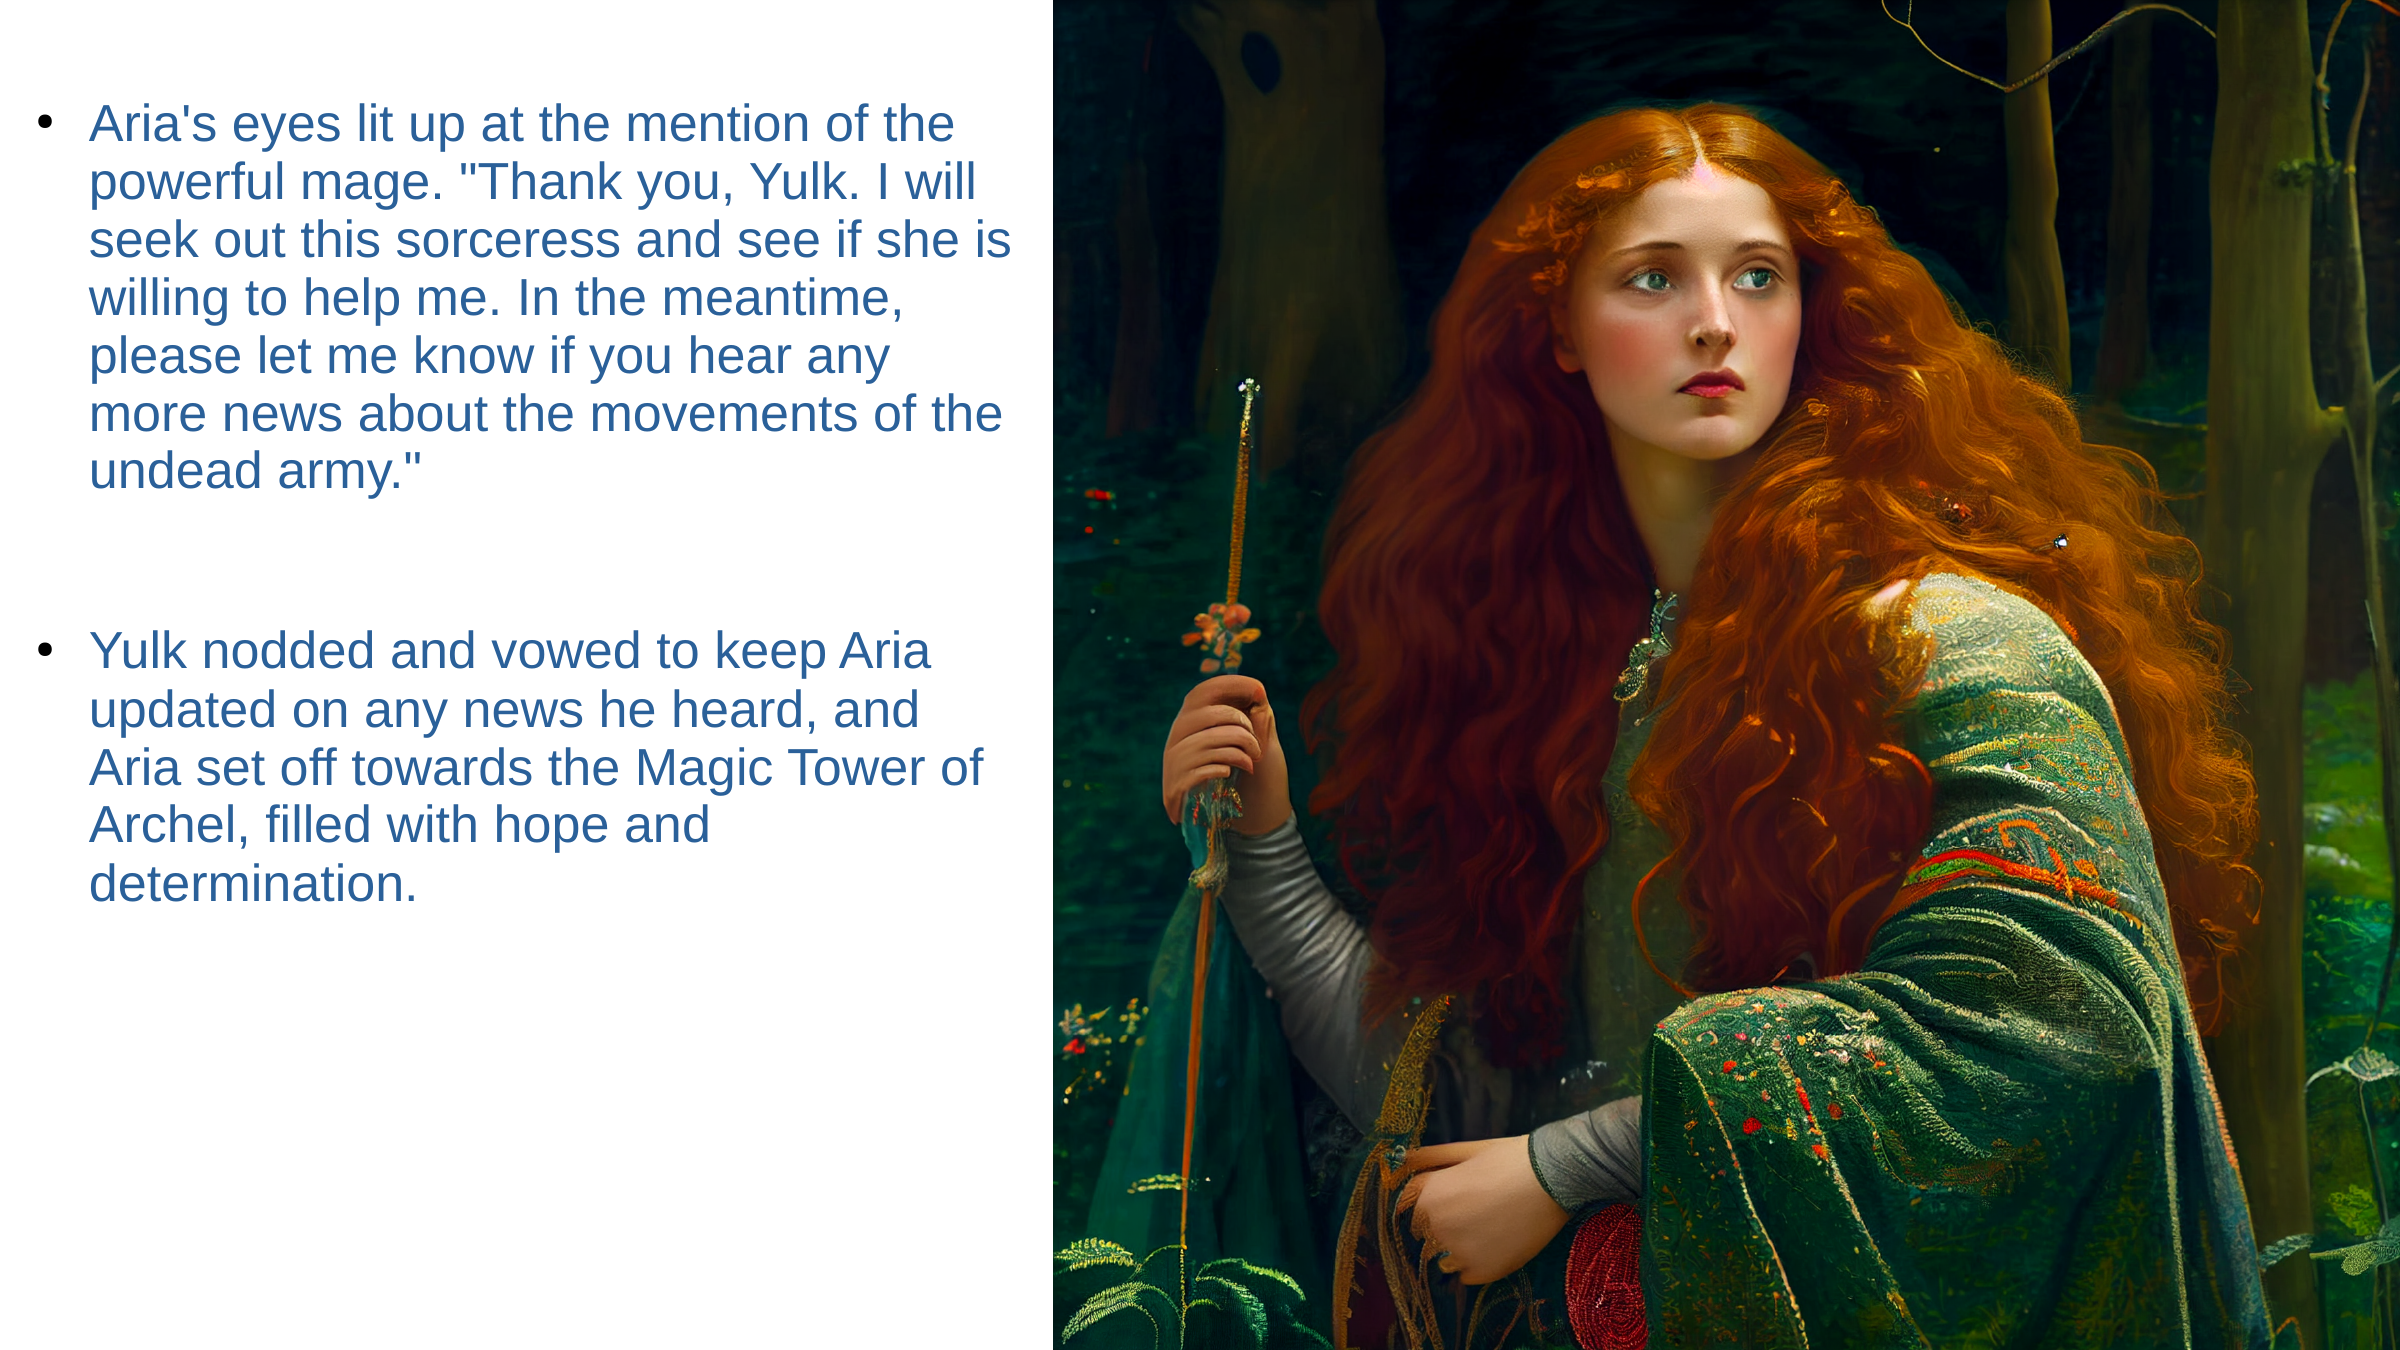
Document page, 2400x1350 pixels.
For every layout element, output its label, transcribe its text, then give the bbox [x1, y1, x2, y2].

picture [1053, 0, 2400, 1350]
list Aria's eyes lit up at the mention of the powerful mage. "Thank you, Yulk. I will seek out this sorceress and see if she is willing to help me. In the meantime, please let me know if you hear any more news about the movements of the undead army." Yulk nodded and vowed to keep Aria updated on any news he heard, and Aria set off towards the Magic Tower of Archel, filled with hope and determination. [18, 4, 1024, 1318]
